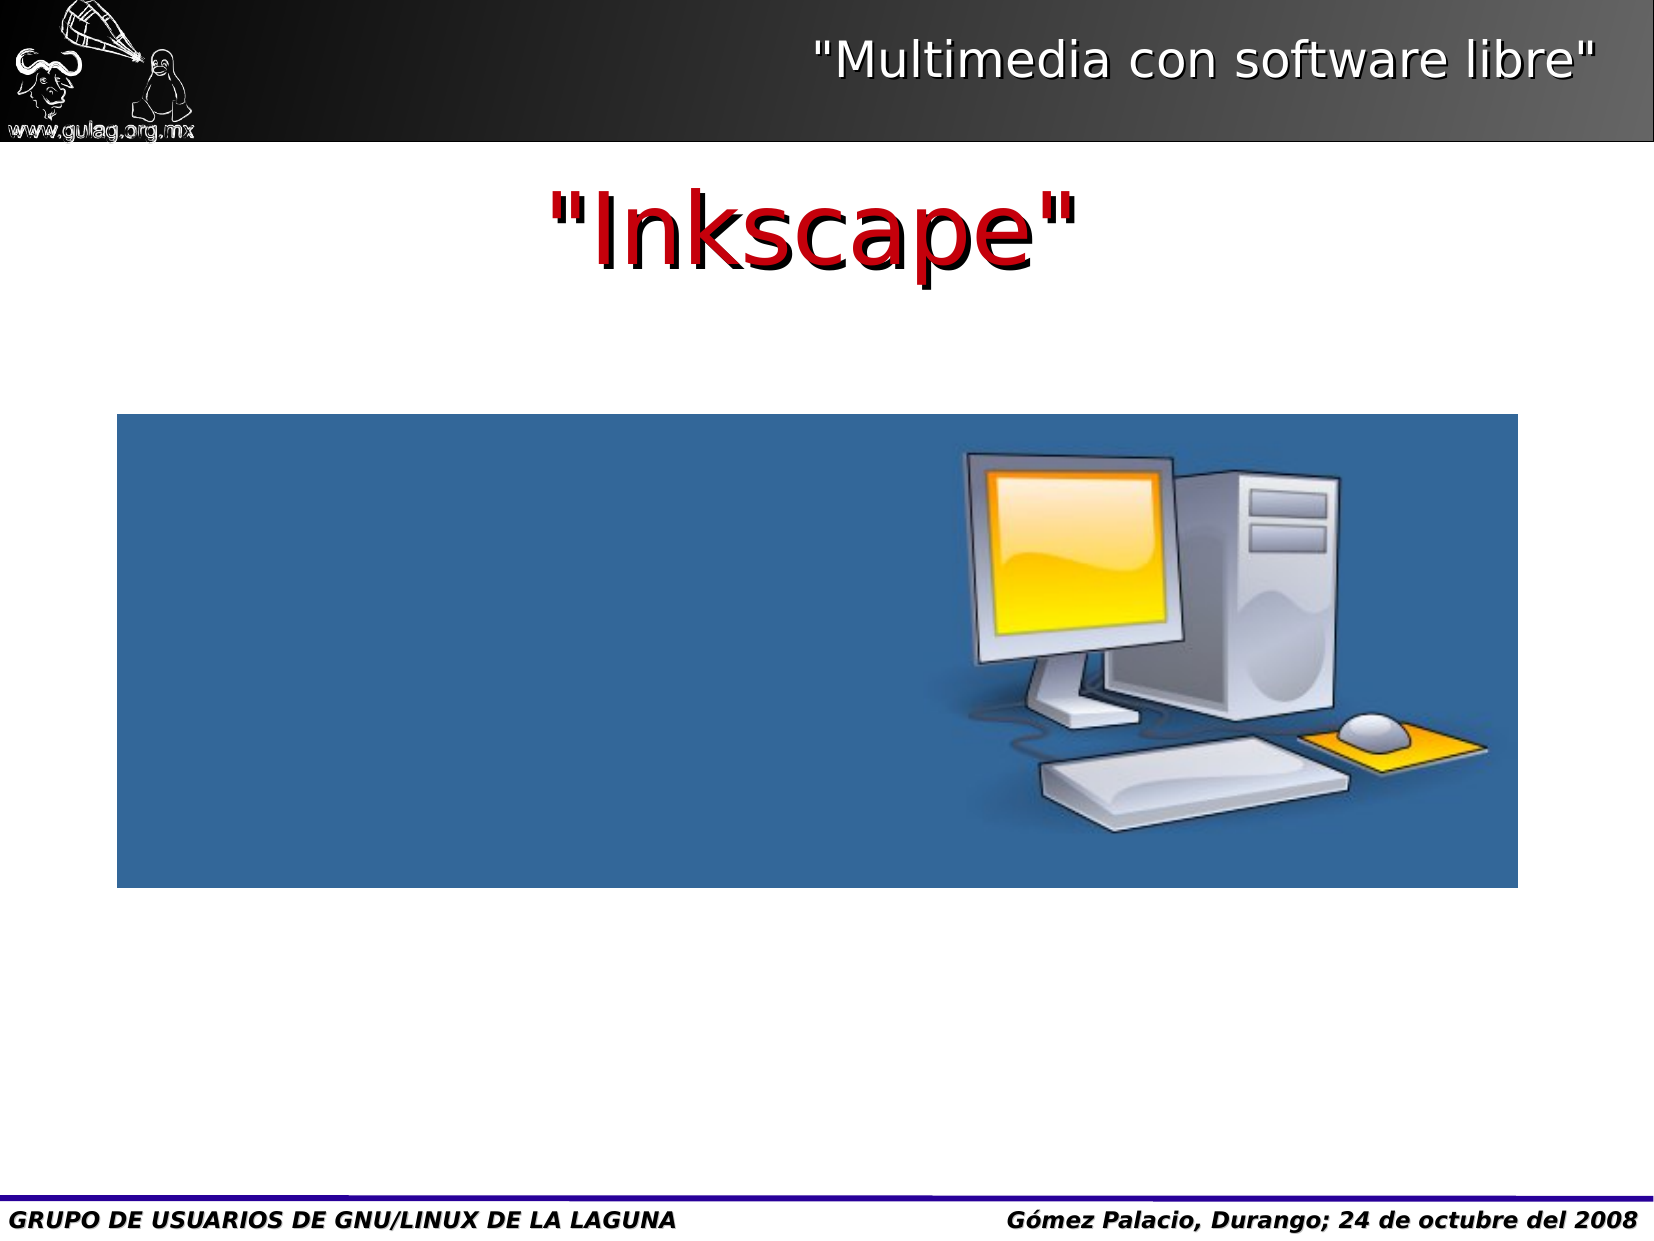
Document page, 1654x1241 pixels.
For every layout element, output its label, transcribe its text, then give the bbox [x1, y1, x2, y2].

text_box [0, 0, 5, 142]
picture [5, 0, 197, 144]
text_box "Inkscape" [501, 164, 1123, 296]
text_box GRUPO DE USUARIOS DE GNU/LINUX DE LA LAGUNA [0, 1200, 693, 1241]
text_box "Multimedia con software libre" [715, 23, 1614, 112]
text_box [197, 0, 1654, 142]
text_box Gómez Palacio, Durango; 24 de octubre del 2008 [992, 1200, 1654, 1241]
picture [117, 414, 1518, 888]
